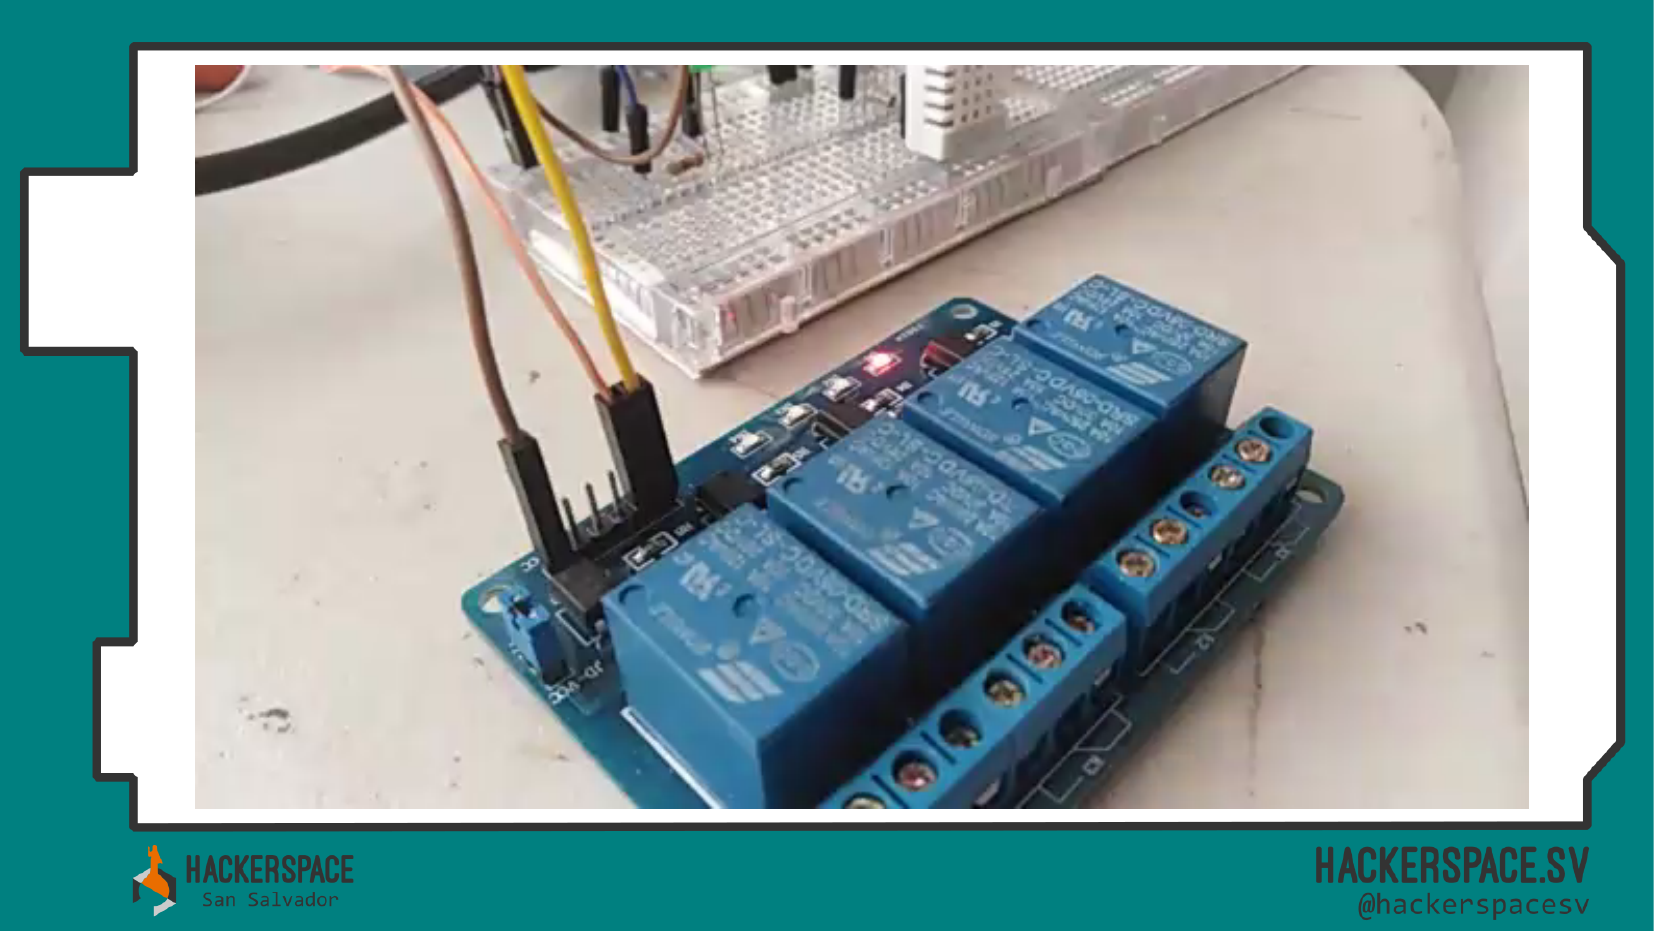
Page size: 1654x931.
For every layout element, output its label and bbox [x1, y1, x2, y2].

picture [0, 0, 1654, 931]
text_box [194, 64, 1530, 810]
